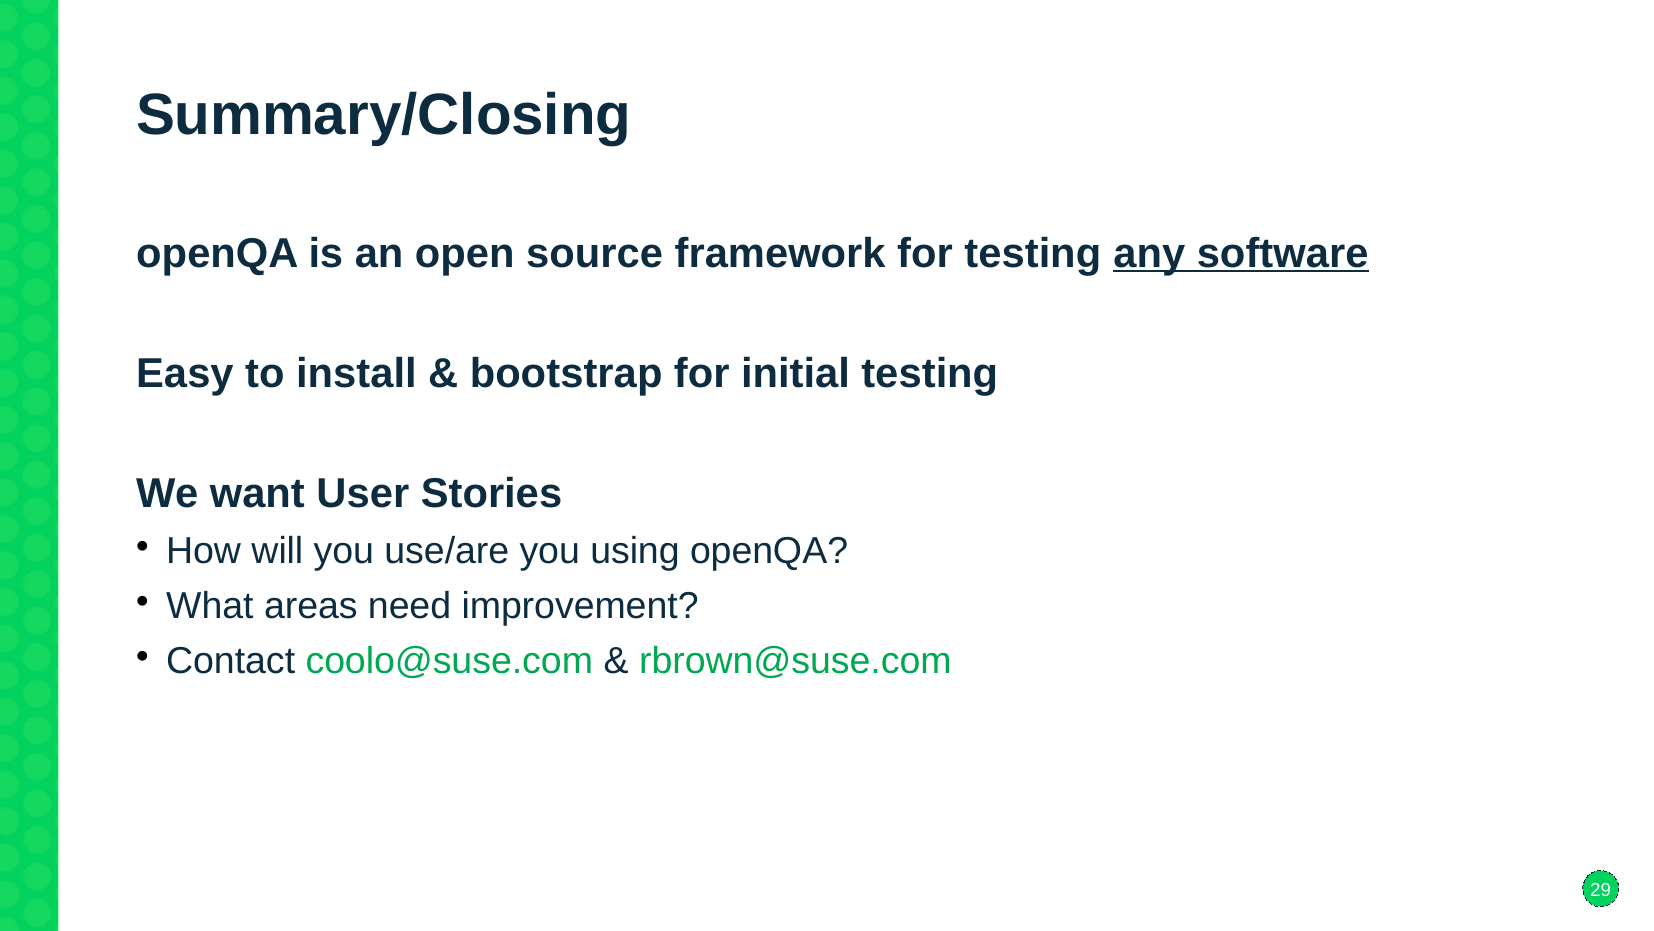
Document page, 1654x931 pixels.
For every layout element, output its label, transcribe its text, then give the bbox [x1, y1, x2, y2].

list openQA is an open source framework for testing any software Easy to install & bootstrap for initial testing We want User Stories How will you use/are you using openQA? What areas need improvement? Contact coolo@suse.com & rbrown@suse.com [121, 217, 1531, 825]
picture [0, 0, 76, 931]
title Summary/Closing [121, 37, 1531, 193]
